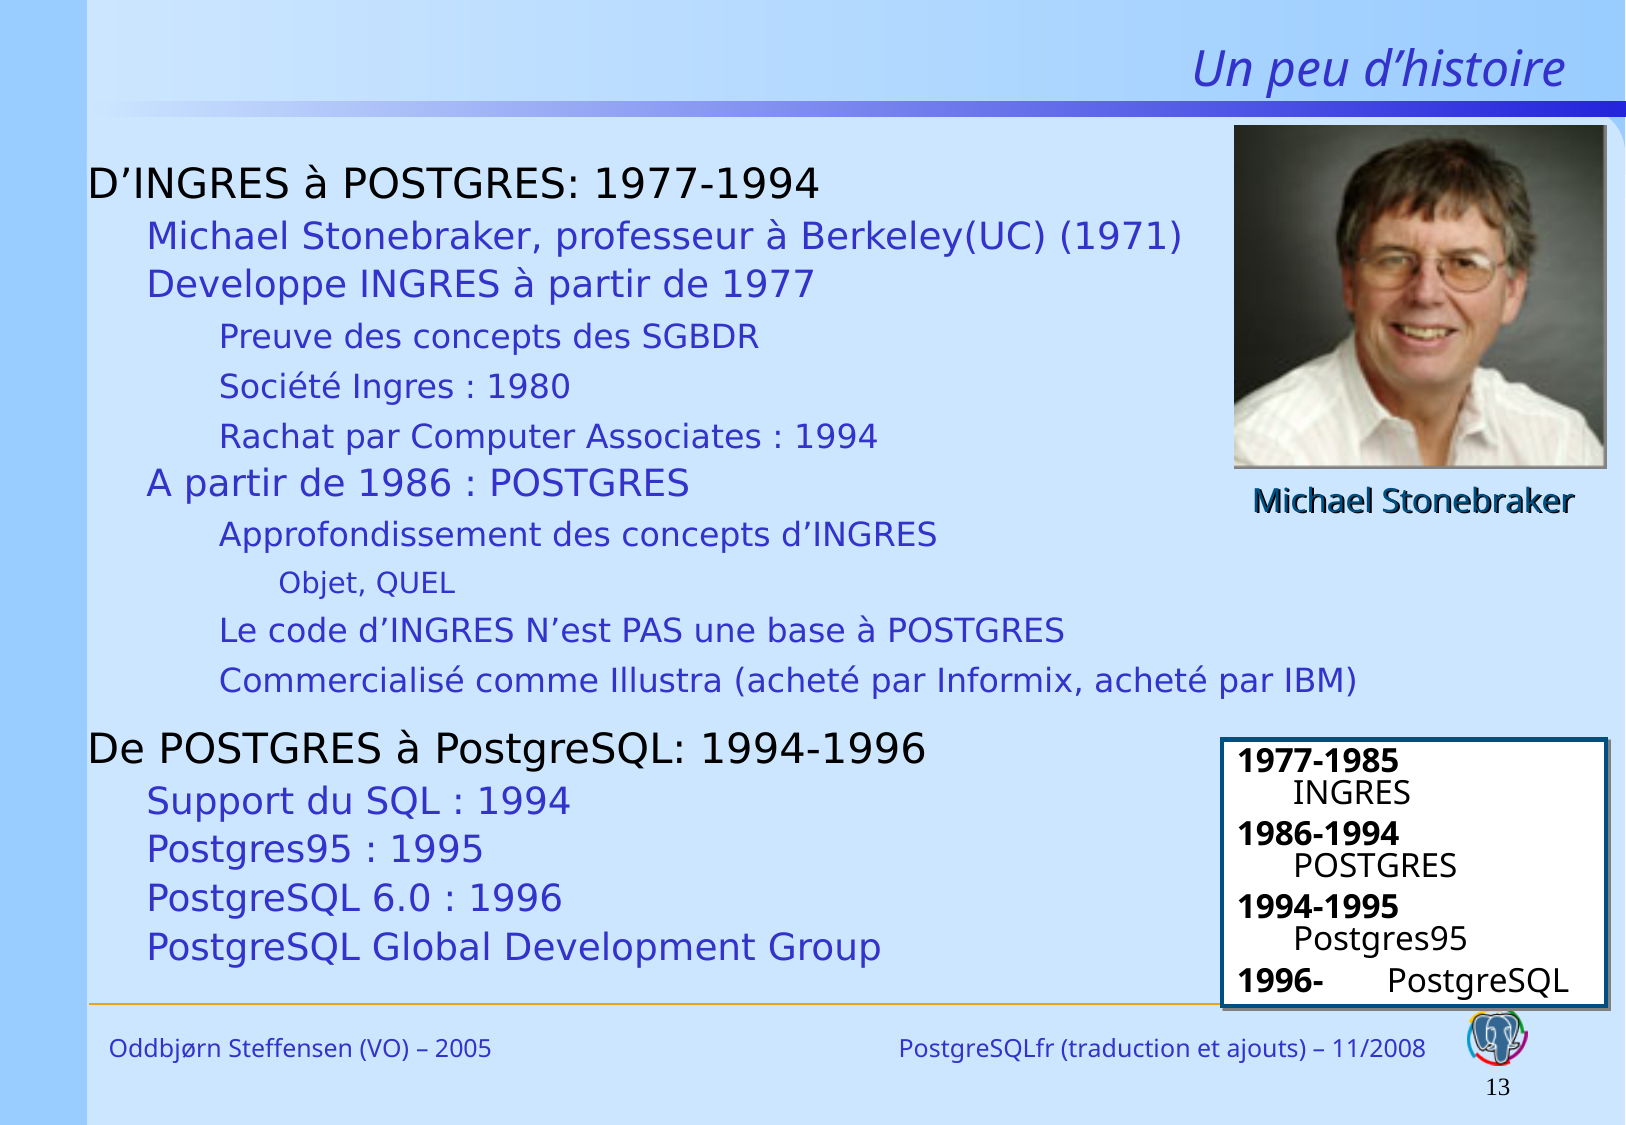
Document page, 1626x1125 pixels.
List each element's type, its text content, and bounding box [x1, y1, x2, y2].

list D’INGRES à POSTGRES: 1977-1994 Michael Stonebraker, professeur à Berkeley(UC) (1971) Developpe INGRES à partir de 1977 Preuve des concepts des SGBDR Société Ingres : 1980 Rachat par Computer Associates : 1994 A partir de 1986 : POSTGRES Approfondissement des concepts d’INGRES Objet, QUEL Le code d’INGRES N’est PAS une base à POSTGRES Commercialisé comme Illustra (acheté par Informix, acheté par IBM) De POSTGRES à PostgreSQL: 1994-1996 Support du SQL : 1994 Postgres95 : 1995 PostgreSQL 6.0 : 1996 PostgreSQL Global Development Group [86, 159, 1520, 969]
picture [1234, 125, 1607, 469]
text_box 1977-1985 INGRES 1986-1994 POSTGRES 1994-1995 Postgres95 1996- PostgreSQL [1222, 739, 1607, 1007]
text_box Michael Stonebraker [1180, 471, 1626, 527]
title Un peu d’histoire [172, 0, 1567, 134]
picture [1467, 1007, 1528, 1066]
